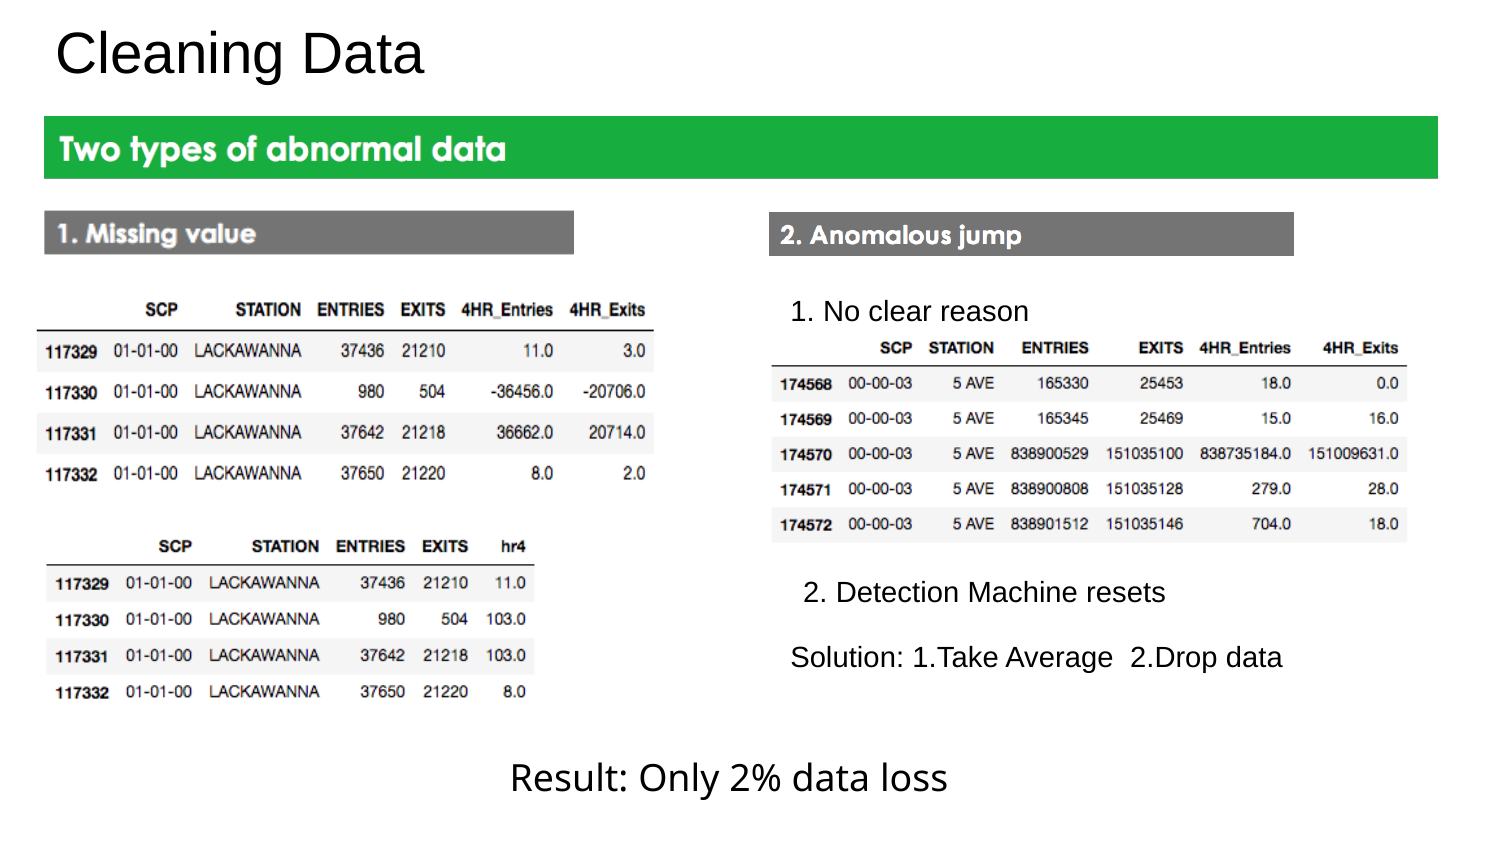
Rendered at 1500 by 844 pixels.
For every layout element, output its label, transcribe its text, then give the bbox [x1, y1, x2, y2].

text_box 2. Detection Machine resets [788, 558, 1207, 602]
picture [764, 321, 1424, 553]
title Cleaning Data [40, 0, 1438, 94]
text_box 1. No clear reason [775, 277, 1195, 322]
text_box Solution: 1.Take Average 2.Drop data [775, 623, 1500, 718]
picture [40, 116, 1438, 188]
picture [40, 520, 548, 719]
text_box Result: Only 2% data loss [494, 738, 1129, 833]
picture [24, 283, 676, 501]
picture [40, 208, 574, 264]
picture [764, 210, 1294, 265]
